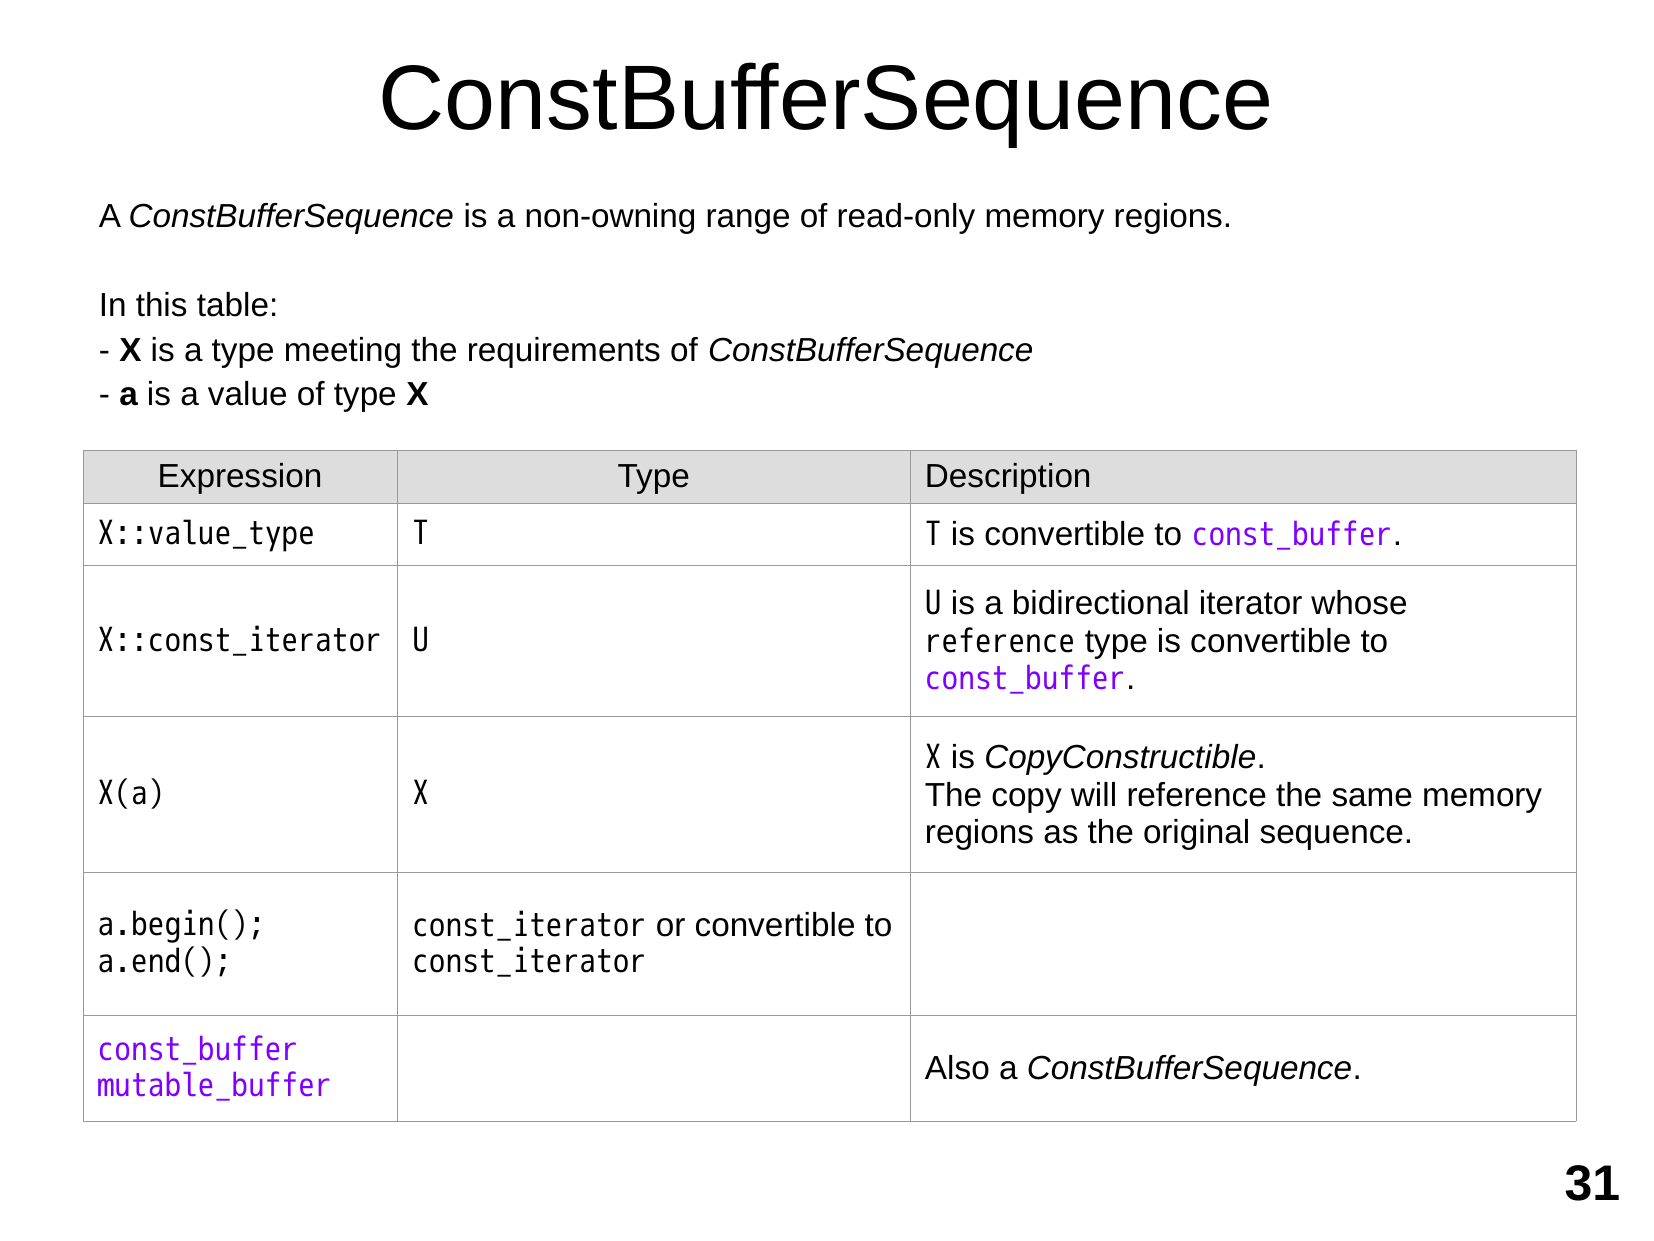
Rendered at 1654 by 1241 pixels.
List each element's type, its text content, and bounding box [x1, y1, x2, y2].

table_cell Also a ConstBufferSequence. [911, 1016, 1576, 1121]
table_header Type [398, 451, 910, 503]
table_cell [911, 873, 1576, 1015]
table_header Description [911, 451, 1576, 503]
table_cell [398, 1016, 910, 1121]
table_cell U is a bidirectional iterator whose reference type is convertible to const_buffer. [911, 566, 1576, 716]
table_cell X::const_iterator [84, 566, 397, 716]
table_cell const_buffer mutable_buffer [84, 1016, 397, 1121]
text_box A ConstBufferSequence is a non-owning range of read-only memory regions. In this table: - X is a type meeting the requirements of ConstBufferSequence - a is a value of type X [84, 190, 1570, 421]
table_cell X::value_type [84, 504, 397, 565]
table_cell X is CopyConstructible. The copy will reference the same memory regions as the original sequence. [911, 717, 1576, 872]
table_cell X [398, 717, 910, 872]
table_cell const_iterator or convertible to const_iterator [398, 873, 910, 1015]
table_cell T [398, 504, 910, 565]
table_cell a.begin(); a.end(); [84, 873, 397, 1015]
table_cell T is convertible to const_buffer. [911, 504, 1576, 565]
title ConstBufferSequence [82, 15, 1571, 181]
table_cell X(a) [84, 717, 397, 872]
table_header Expression [84, 451, 397, 503]
table_cell U [398, 566, 910, 716]
